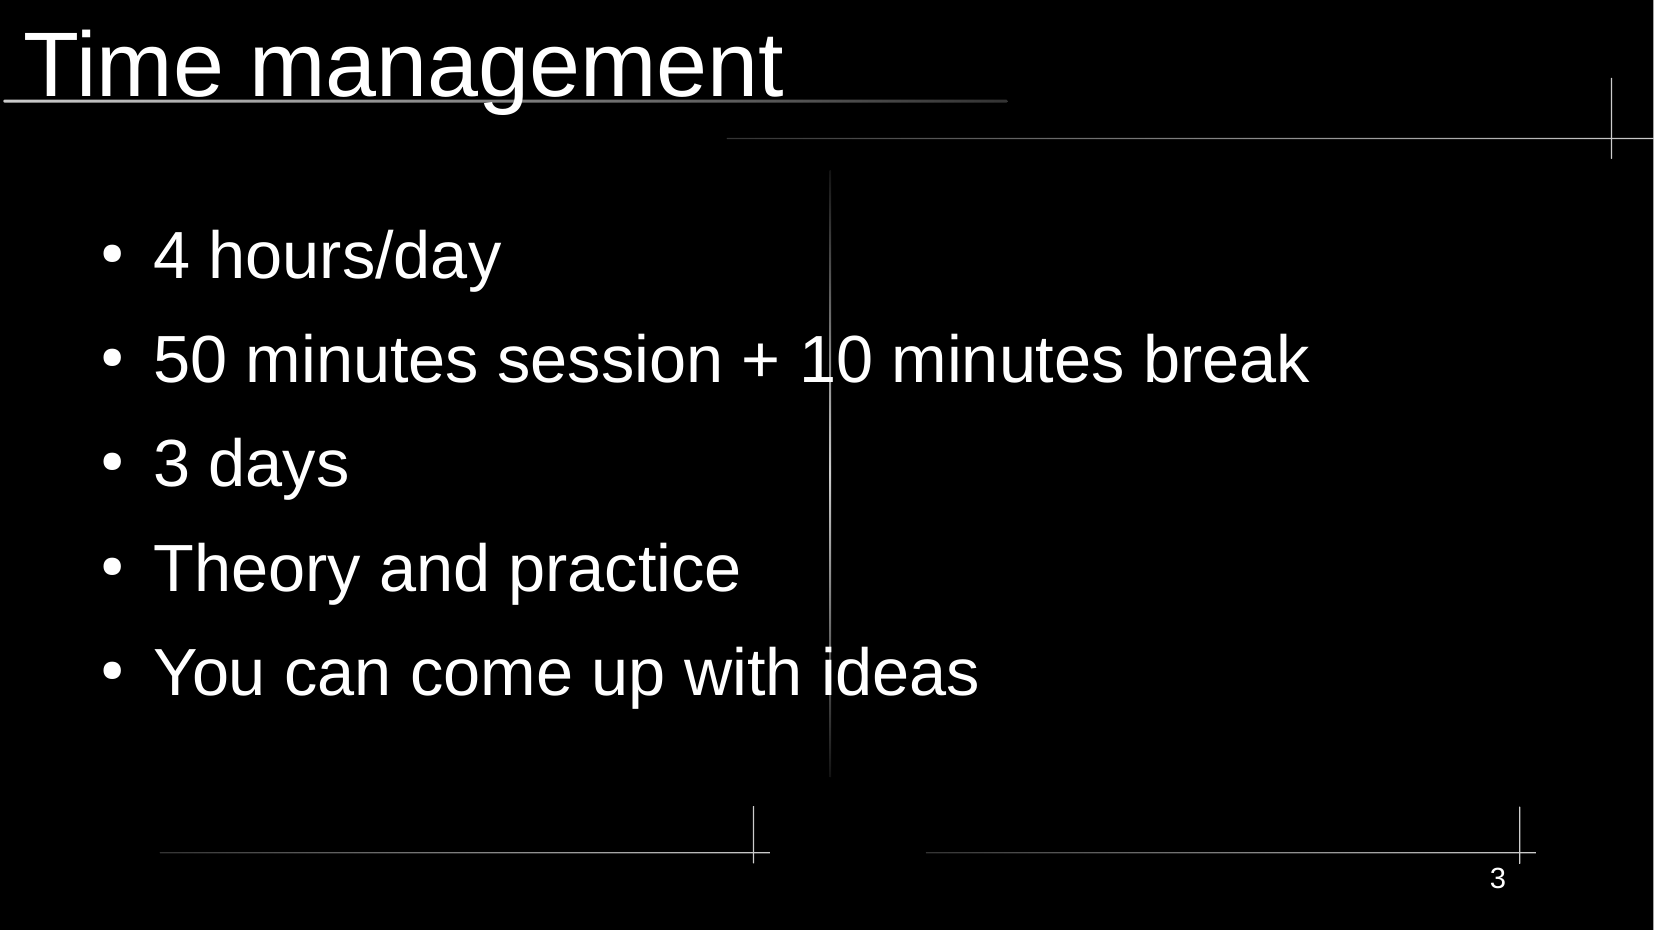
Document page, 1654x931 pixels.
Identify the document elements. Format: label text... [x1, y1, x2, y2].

title Time management [23, 11, 1589, 119]
list 4 hours/day 50 minutes session + 10 minutes break 3 days Theory and practice You can come up with ideas [82, 217, 1571, 758]
